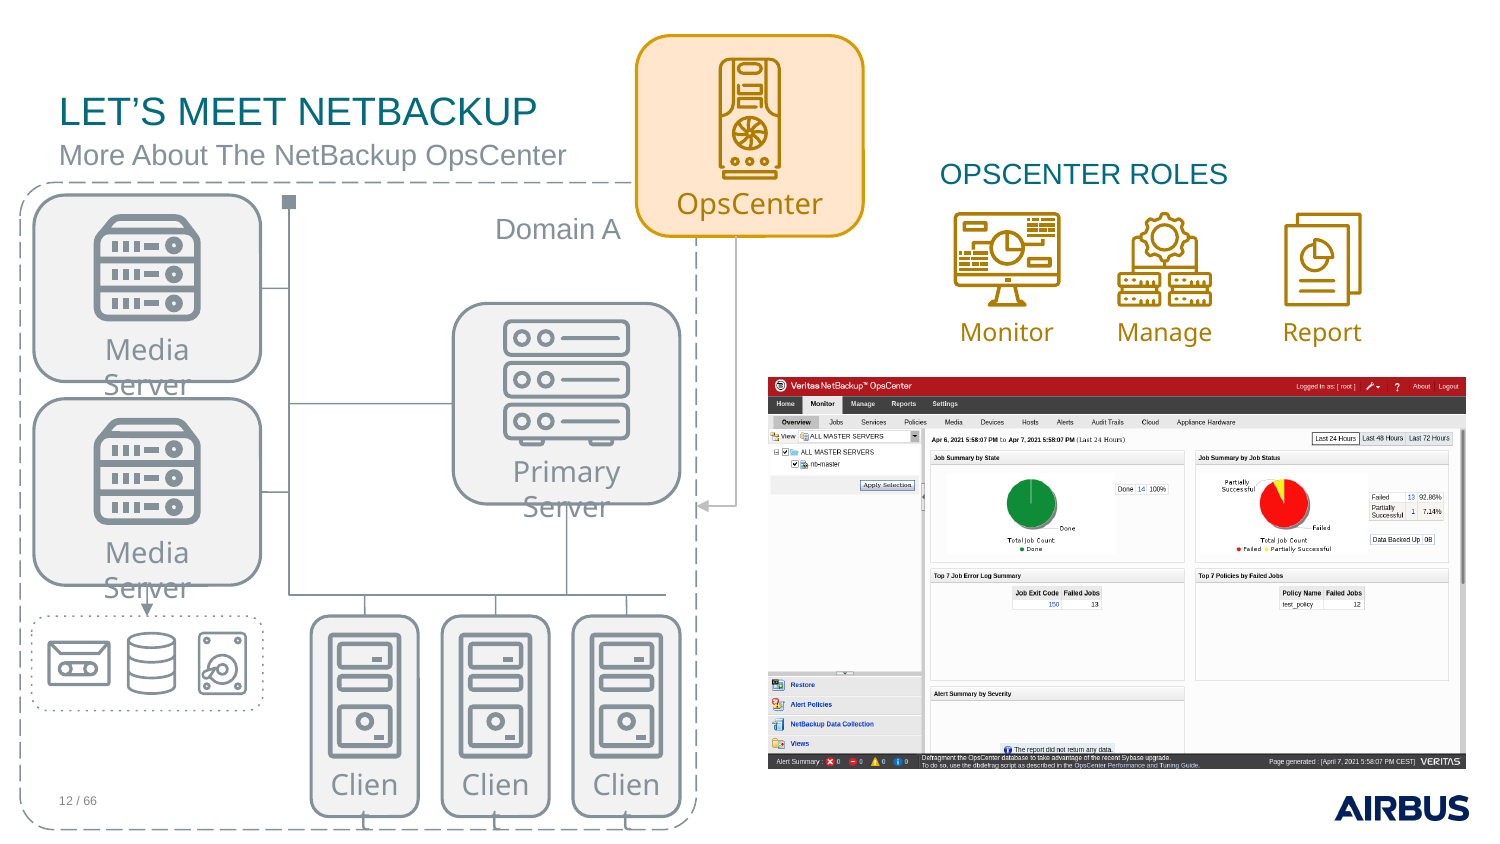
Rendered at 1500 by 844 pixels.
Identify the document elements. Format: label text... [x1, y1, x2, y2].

text_box Domain A [302, 195, 637, 261]
text_box Primary Server [453, 438, 680, 539]
text_box Media Server [43, 315, 252, 407]
text_box [1117, 212, 1212, 301]
text_box [33, 195, 261, 373]
title LET’S MEET NETBACKUP More About The NetBackup OpsCenter [58, 80, 636, 192]
text_box Client [572, 750, 680, 844]
picture [768, 377, 1466, 769]
text_box Client [442, 750, 550, 844]
text_box [1284, 212, 1362, 301]
text_box [636, 35, 864, 170]
text_box OpsCenter [636, 170, 864, 236]
text_box [47, 640, 111, 687]
text_box OPSCENTER ROLES [924, 139, 1405, 205]
text_box Monitor [924, 301, 1082, 362]
text_box [197, 631, 247, 696]
text_box Client [311, 750, 419, 844]
text_box [1298, 279, 1336, 283]
text_box [126, 631, 177, 695]
text_box [33, 398, 261, 577]
text_box [311, 616, 419, 750]
title LET’S MEET NETBACKUP More About The NetBackup OpsCenter [864, 80, 1441, 192]
text_box Manage [1082, 301, 1239, 362]
text_box [1298, 289, 1336, 293]
text_box [572, 616, 681, 799]
text_box Media Server [43, 519, 252, 620]
text_box [953, 212, 1061, 301]
text_box [453, 303, 680, 447]
text_box [442, 616, 550, 750]
picture [1334, 795, 1469, 821]
text_box [1299, 237, 1335, 273]
text_box Report [1239, 301, 1405, 362]
text_box [281, 195, 296, 210]
